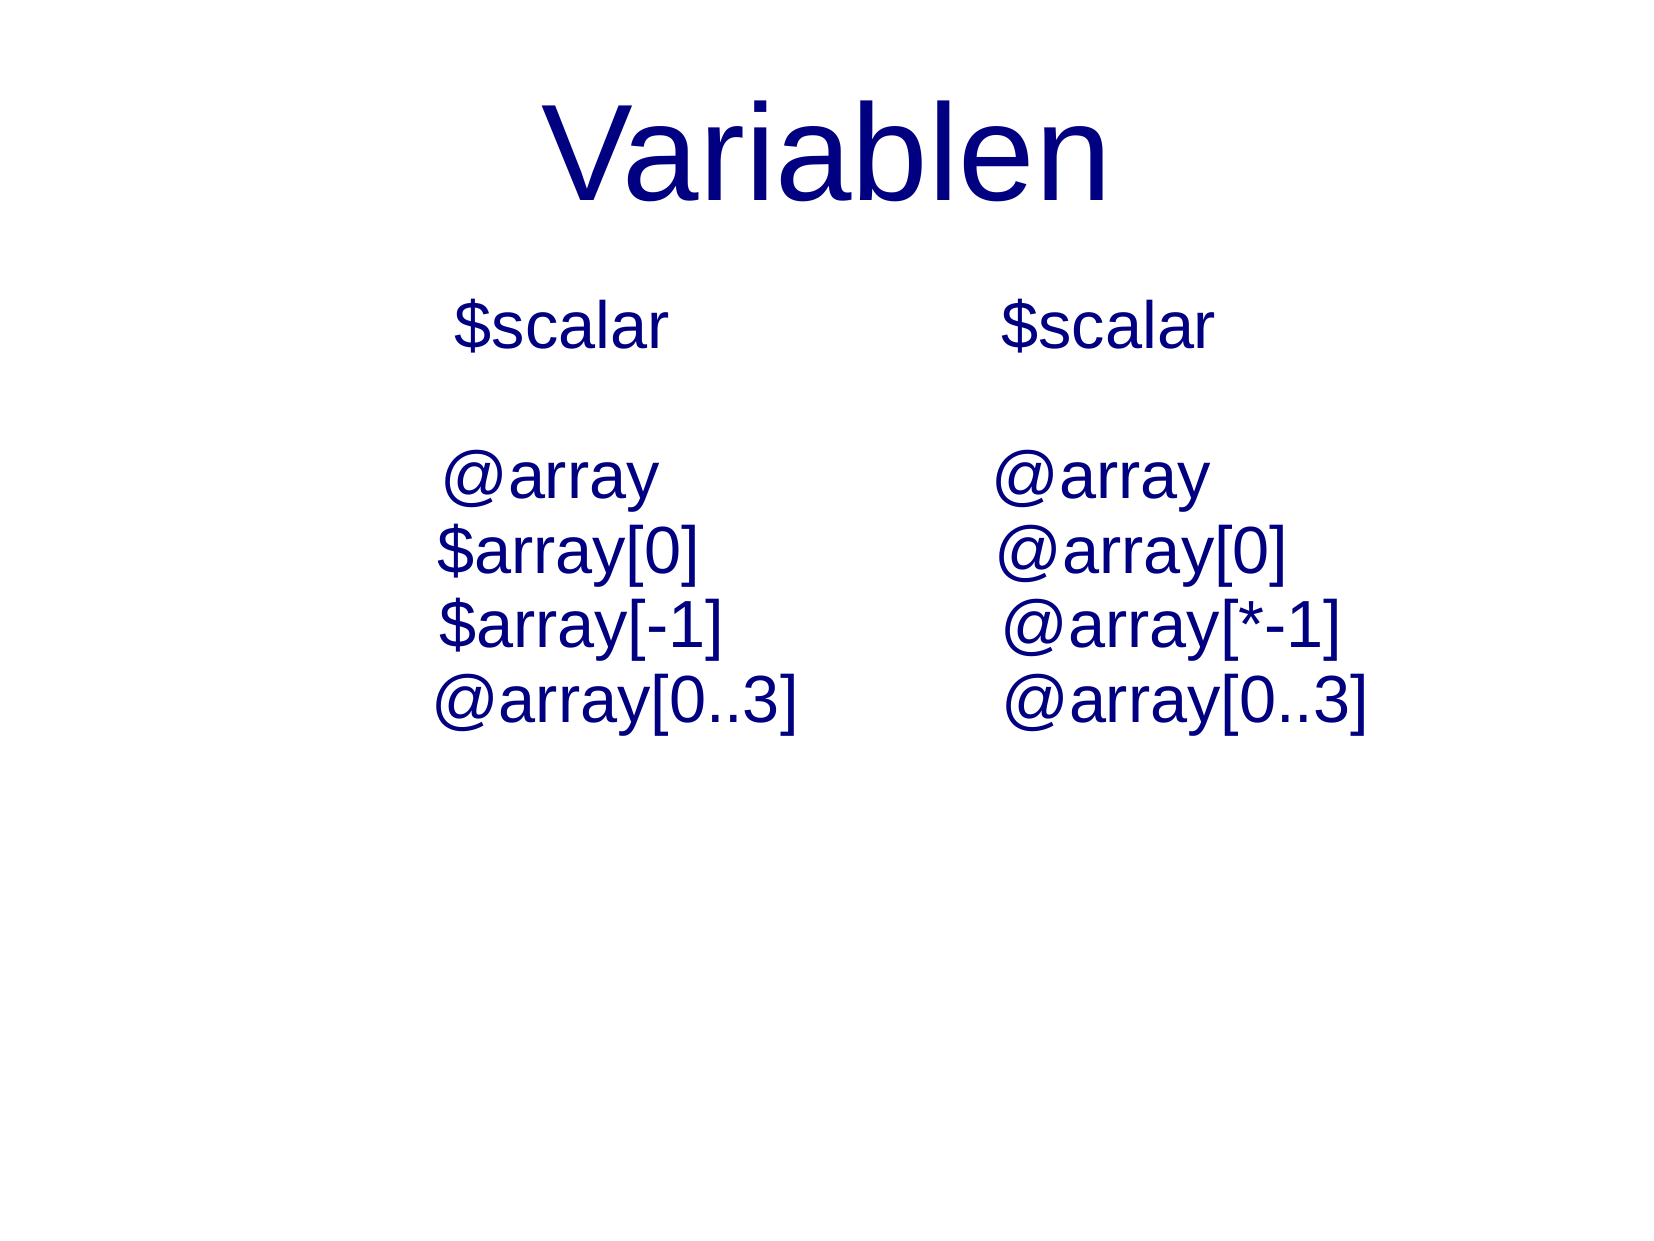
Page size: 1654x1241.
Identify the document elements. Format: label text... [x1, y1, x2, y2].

subtitle $scalar $scalar @array @array $array[0] @array[0] $array[-1] @array[*-1] @array[0..3] @array[0..3] %hash %hash $hash{'key'} %hash{'key'} $hash{'key'} %hash<key> @hash{'k1','k2'} %hash<k1 k2> [82, 288, 1571, 1111]
title Variablen [82, 49, 1571, 257]
